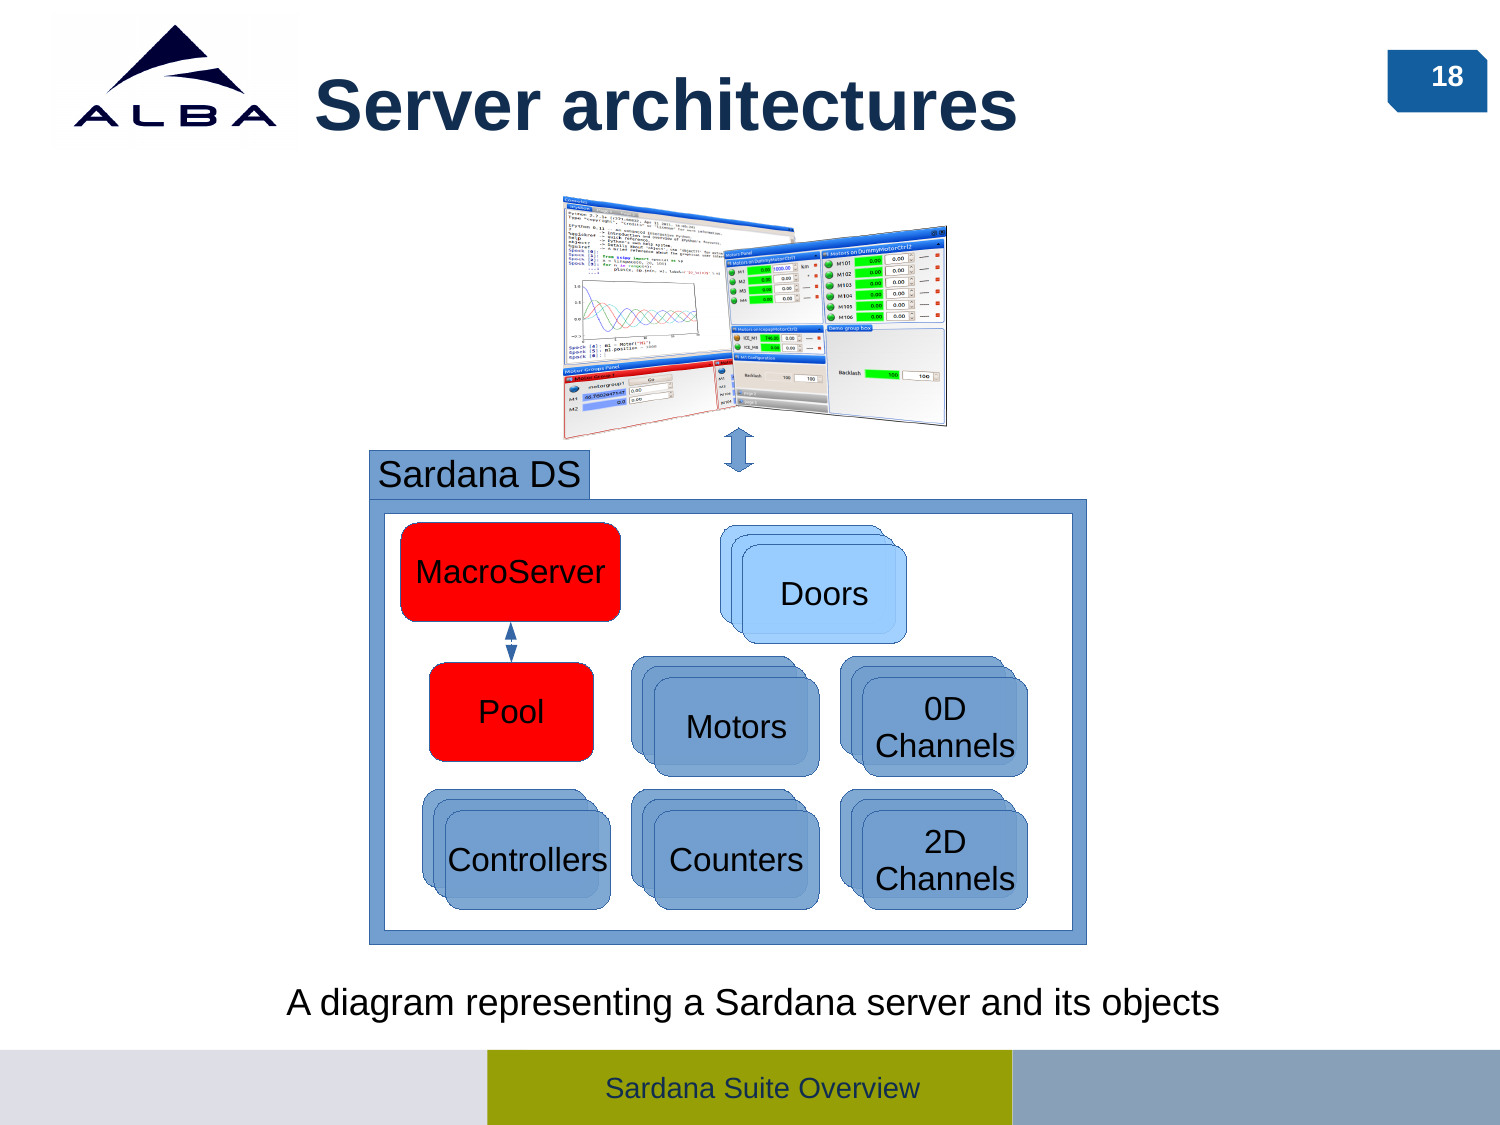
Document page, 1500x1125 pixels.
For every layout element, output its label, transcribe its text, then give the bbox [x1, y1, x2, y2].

text_box Counters [654, 810, 820, 910]
text_box Sardana DS [369, 450, 590, 500]
picture [50, 12, 300, 150]
text_box Doors [742, 544, 907, 644]
picture [537, 196, 947, 440]
text_box Pool [429, 662, 594, 762]
text_box [724, 440, 754, 472]
text_box A diagram representing a Sardana server and its objects [271, 974, 1236, 1032]
text_box Motors [654, 677, 820, 777]
text_box 0D Channels [862, 677, 1028, 777]
title Server architectures [299, 50, 1430, 154]
text_box [369, 499, 1087, 945]
text_box Controllers [445, 810, 611, 910]
text_box 2D Channels [862, 810, 1028, 910]
text_box MacroServer [400, 522, 621, 622]
